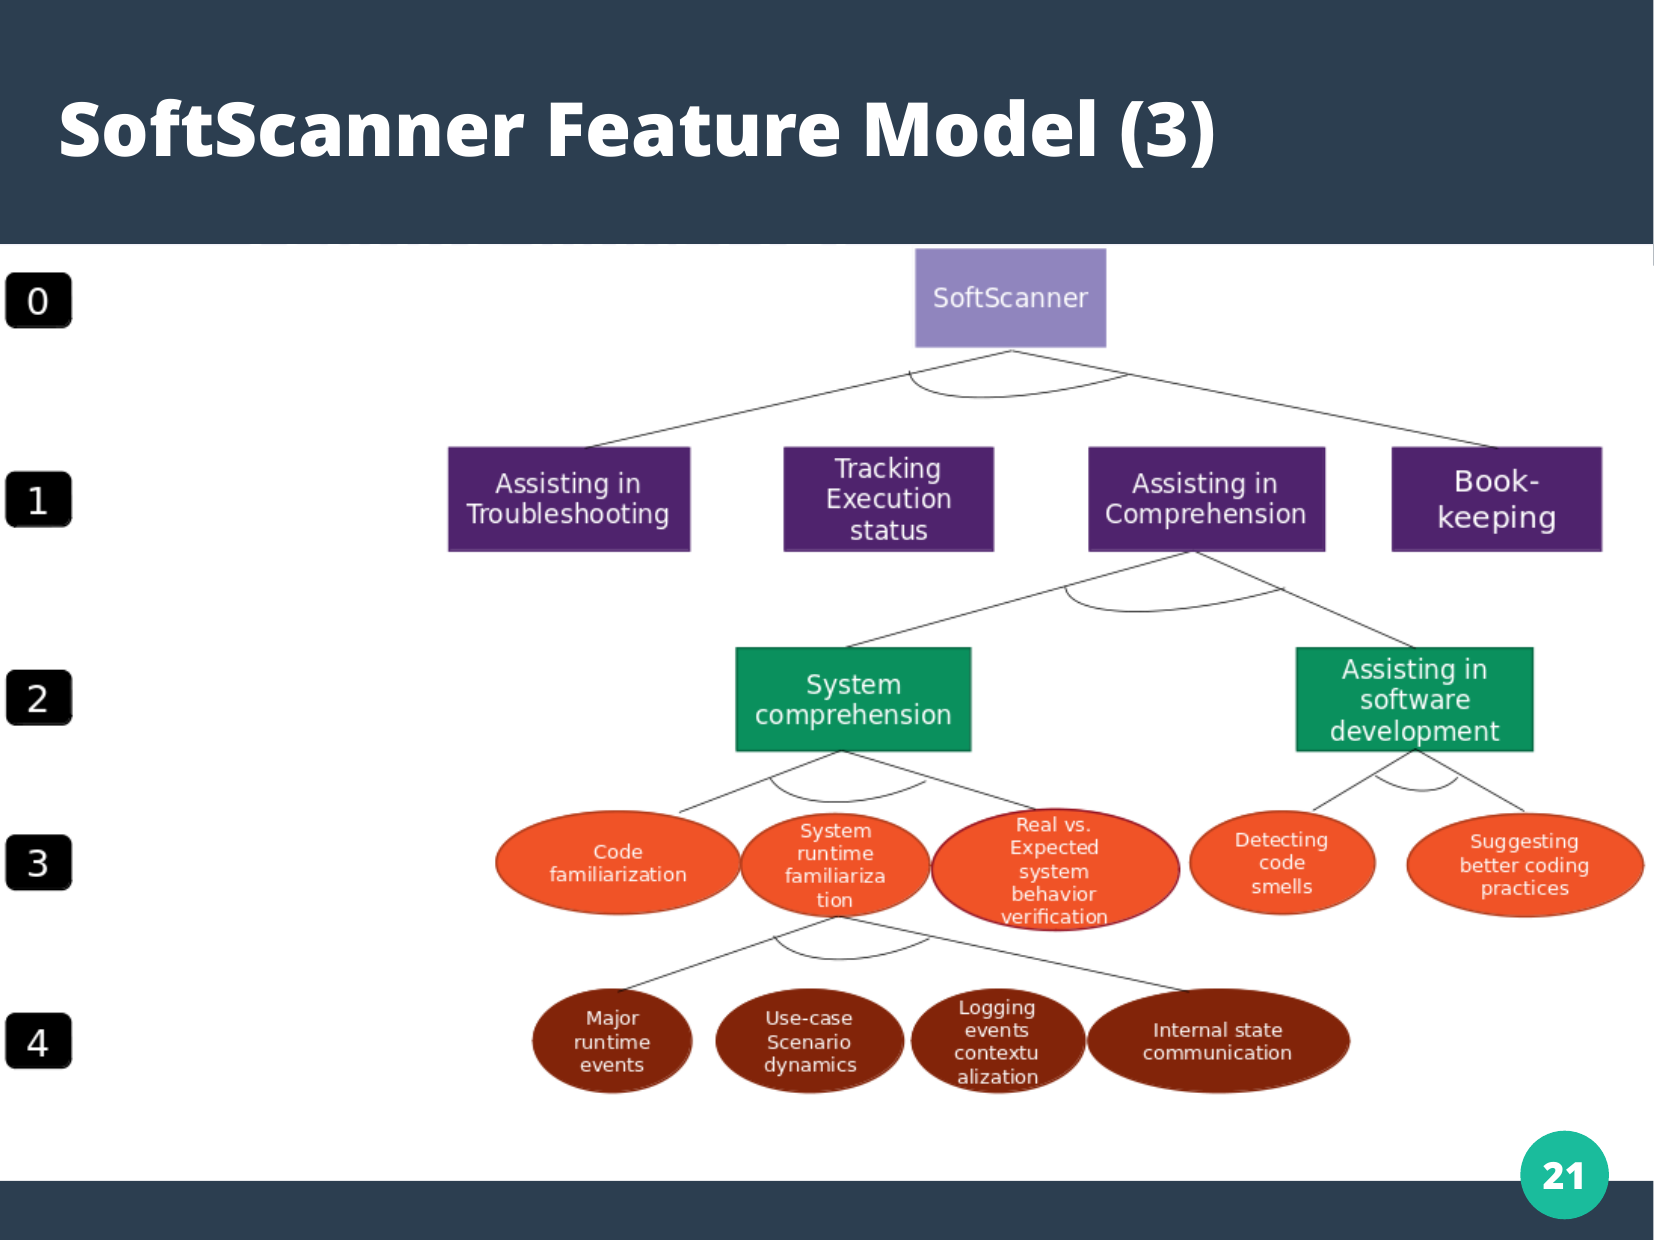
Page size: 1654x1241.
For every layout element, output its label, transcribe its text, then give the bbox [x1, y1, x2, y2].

title SoftScanner Feature Model (3) [58, 49, 1595, 207]
picture [0, 244, 1653, 1096]
